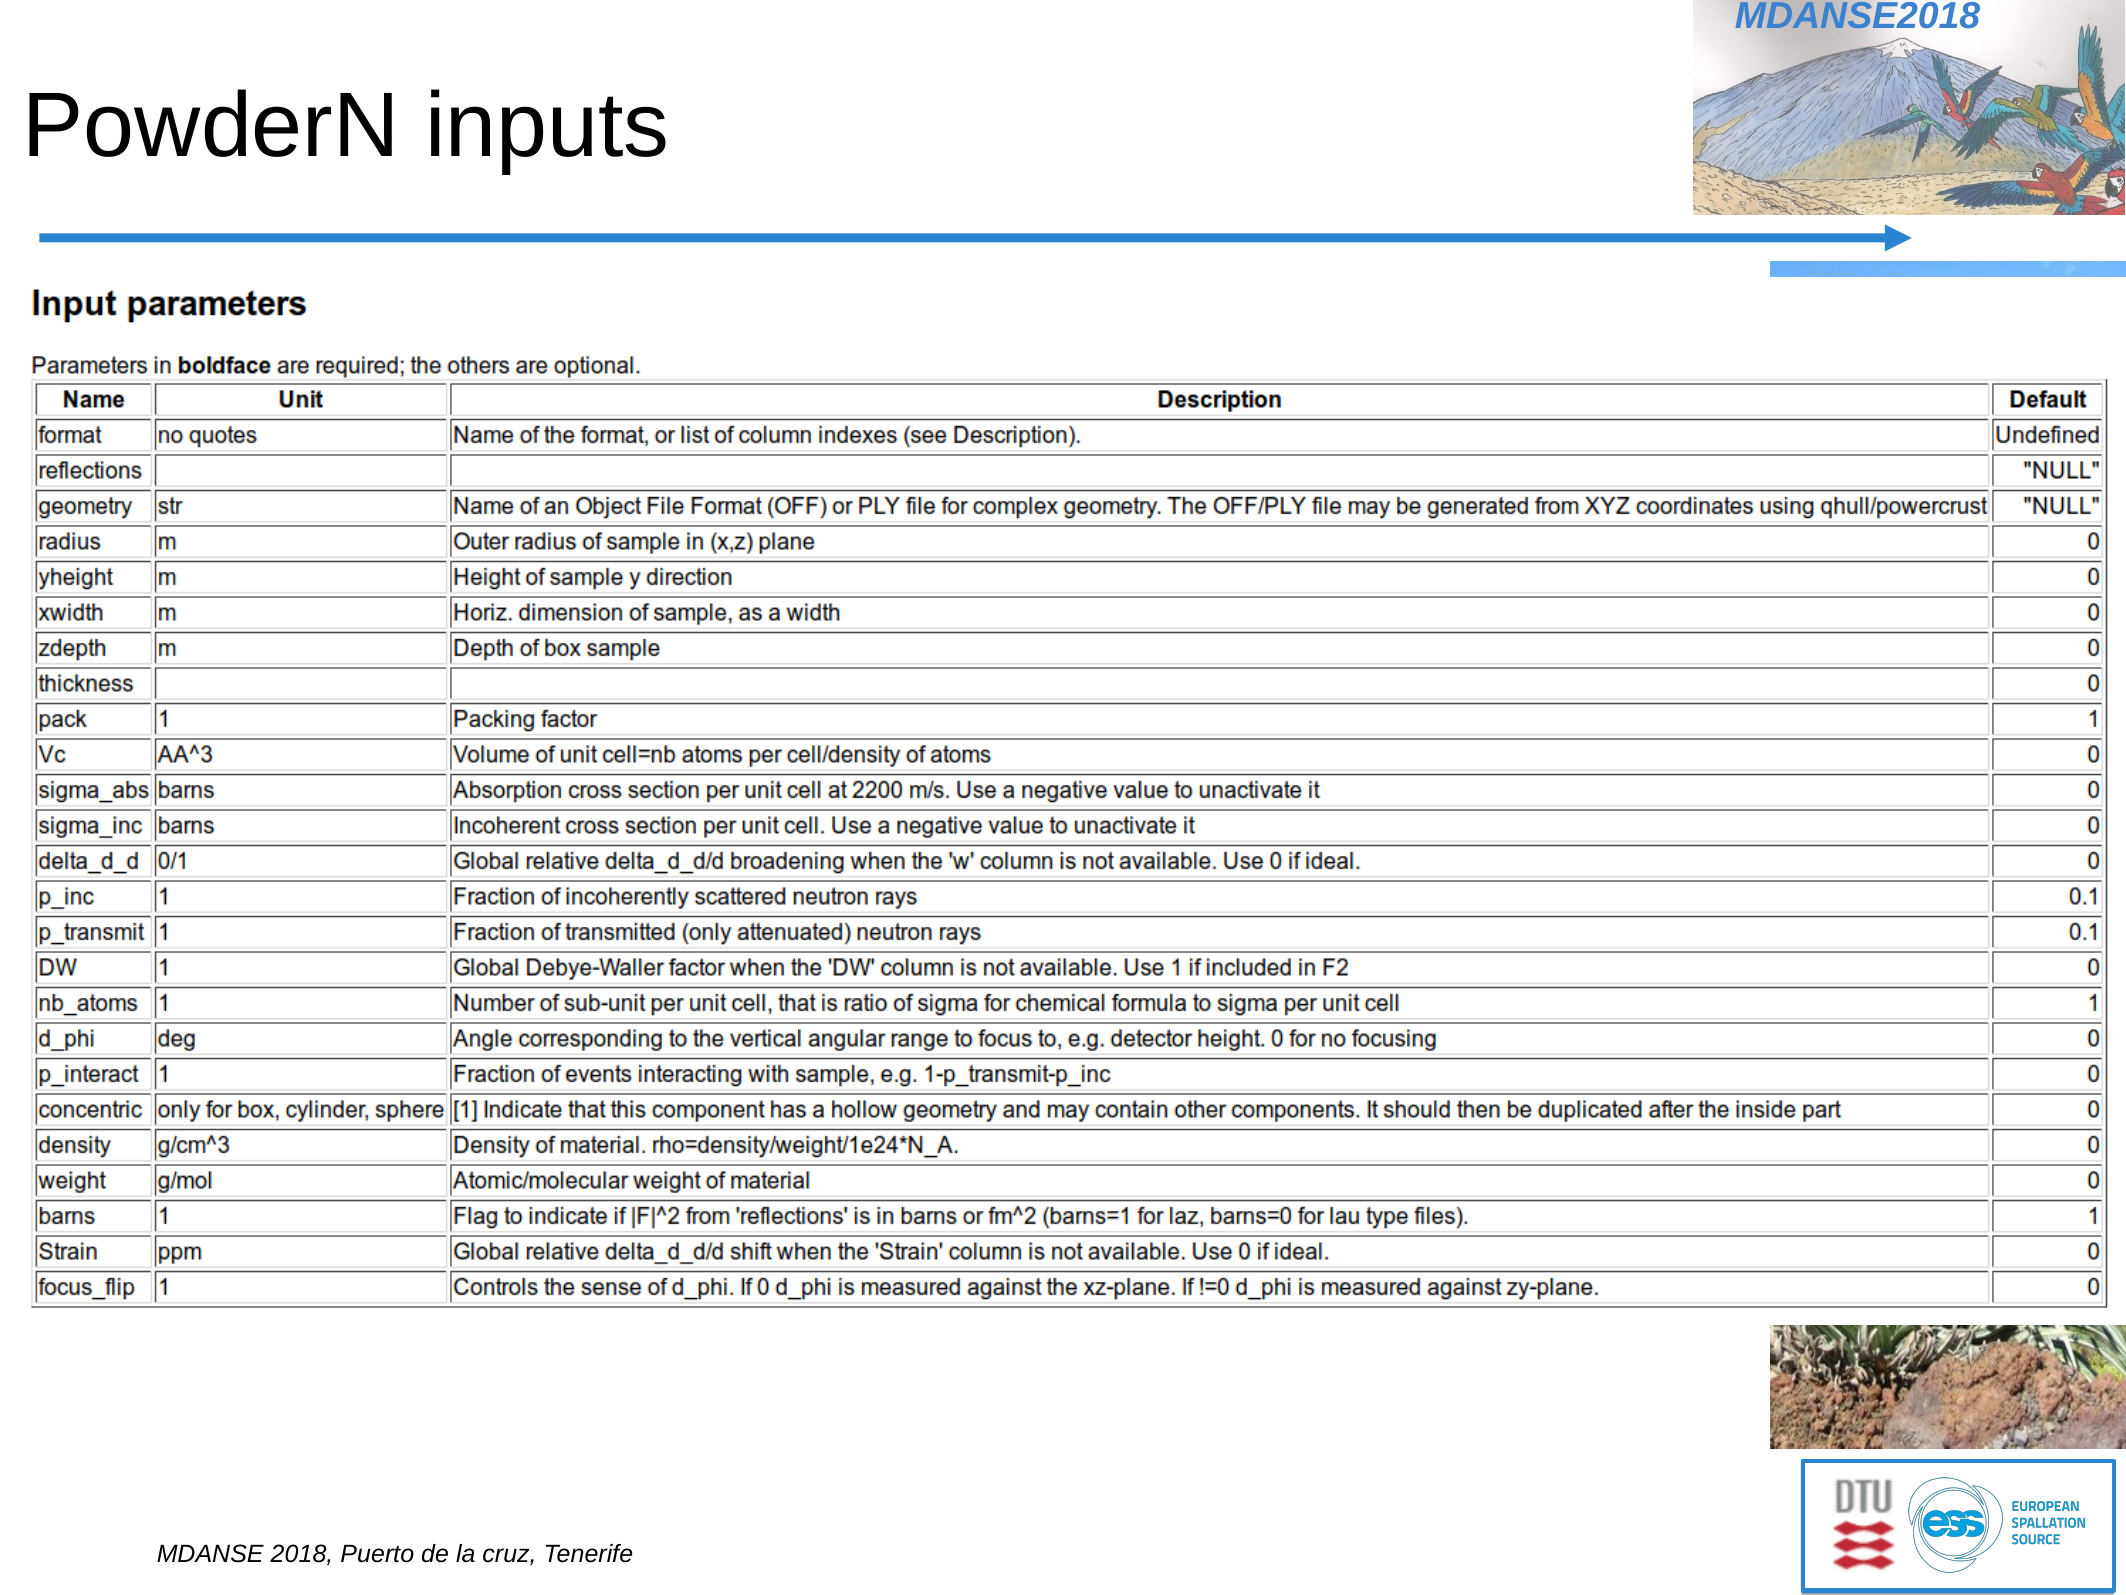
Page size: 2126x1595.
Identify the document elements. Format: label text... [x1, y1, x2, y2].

picture [1908, 1477, 2085, 1573]
picture [6, 261, 2126, 1449]
picture [1693, 0, 2125, 215]
title PowderN inputs [22, 40, 1938, 209]
picture [1832, 1477, 1897, 1573]
